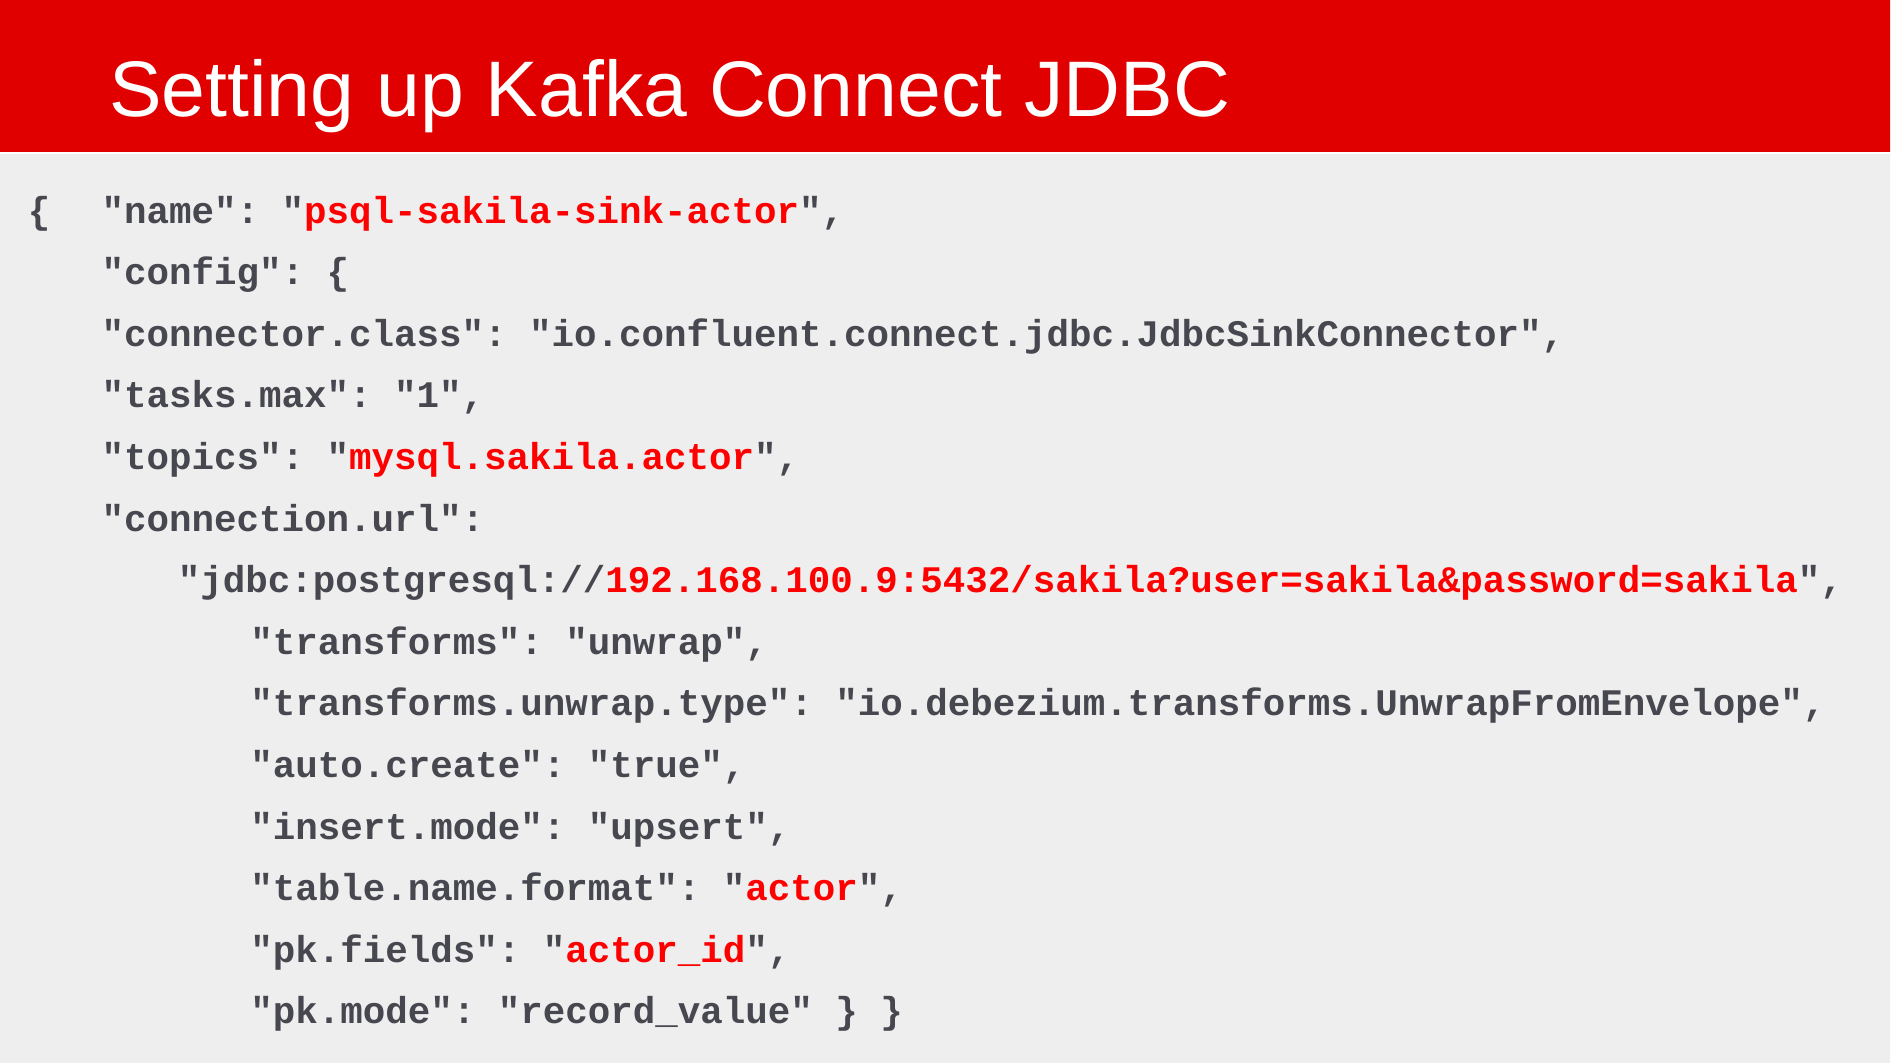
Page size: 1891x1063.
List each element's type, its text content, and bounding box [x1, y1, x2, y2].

text_box Setting up Kafka Connect JDBC [94, 30, 1796, 171]
text_box { "name": "psql-sakila-sink-actor", "config": { "connector.class": "io.confluent.connect.jdbc.JdbcSinkConnector", "tasks.max": "1", "topics": "mysql.sakila.actor", "connection.url": "jdbc:postgresql://192.168.100.9:5432/sakila?user=sakila&password=sakila", "transforms": "unwrap", "transforms.unwrap.type": "io.debezium.transforms.UnwrapFromEnvelope", "auto.create": "true", "insert.mode": "upsert", "table.name.format": "actor", "pk.fields": "actor_id", "pk.mode": "record_value" } } [13, 171, 1890, 730]
picture [0, 154, 1891, 1063]
